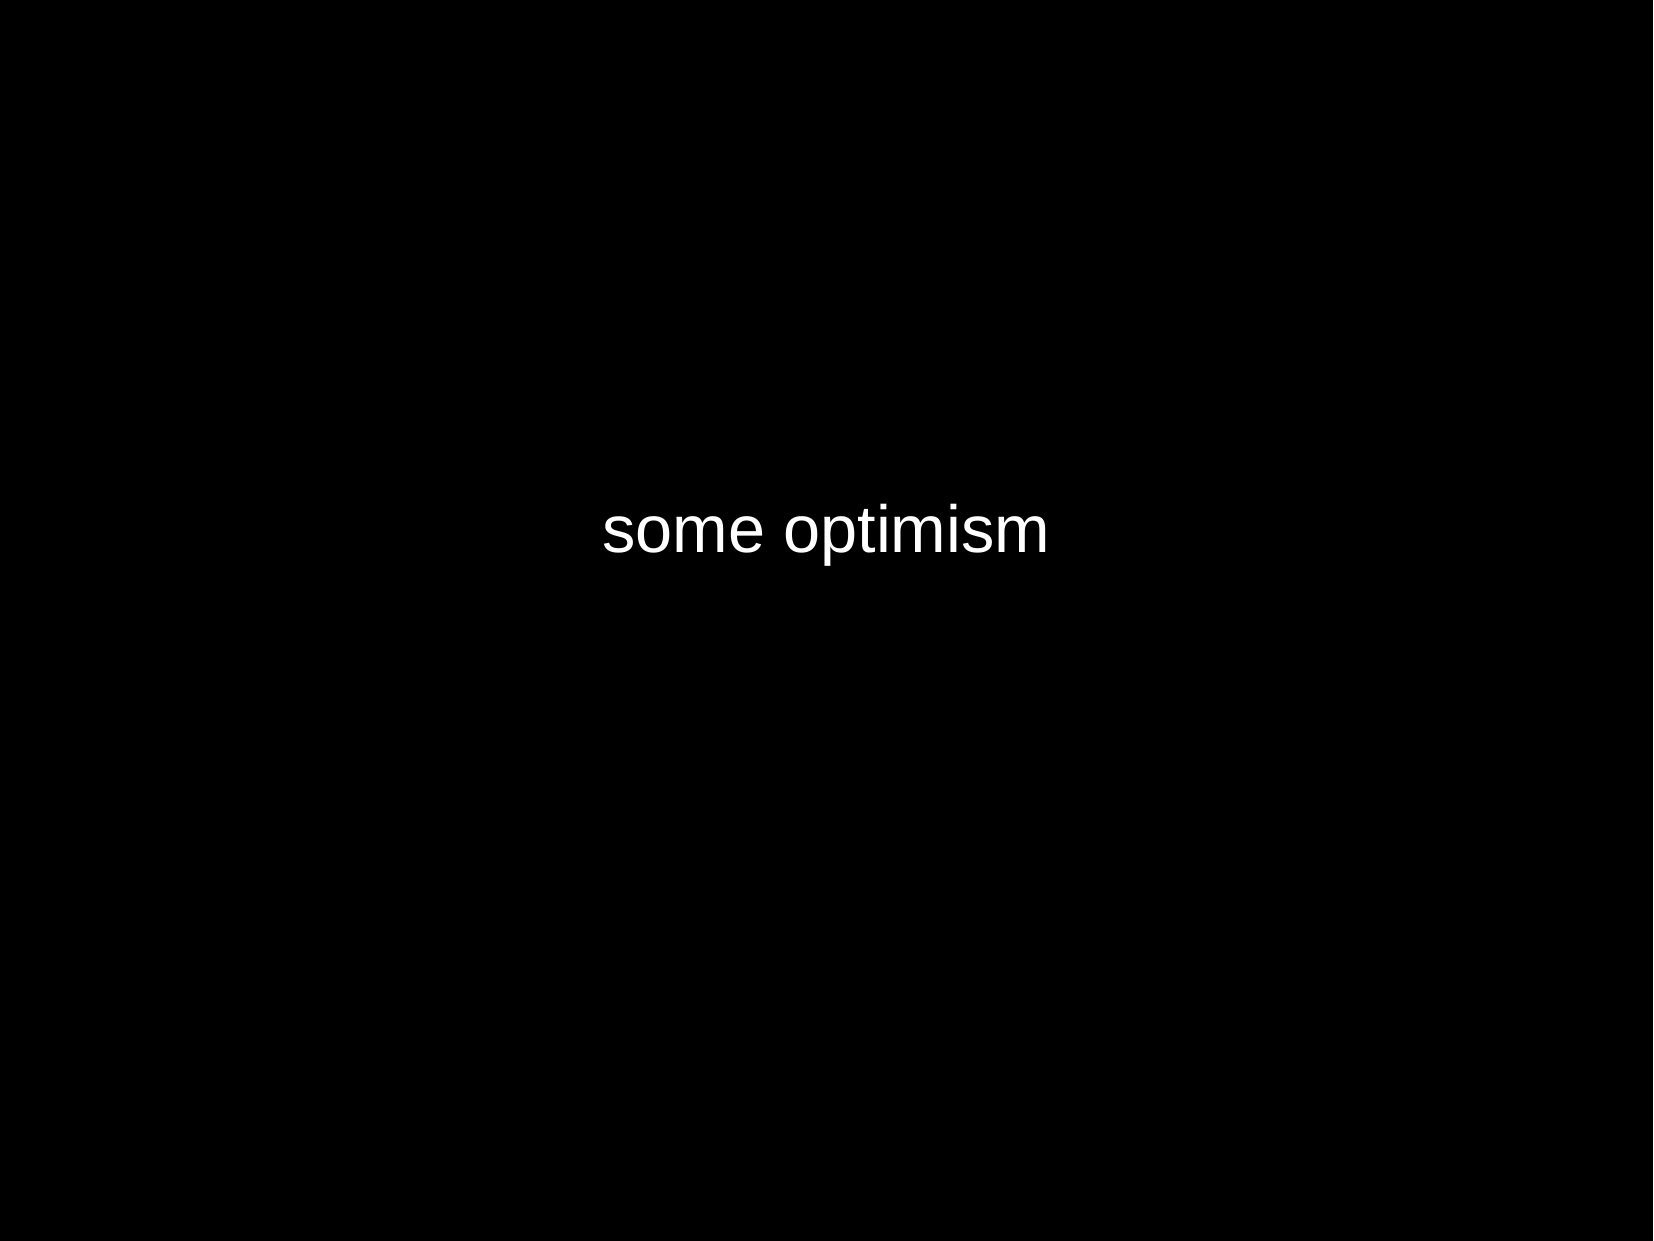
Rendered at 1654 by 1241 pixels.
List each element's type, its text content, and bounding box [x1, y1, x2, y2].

subtitle some optimism [82, 49, 1571, 1010]
